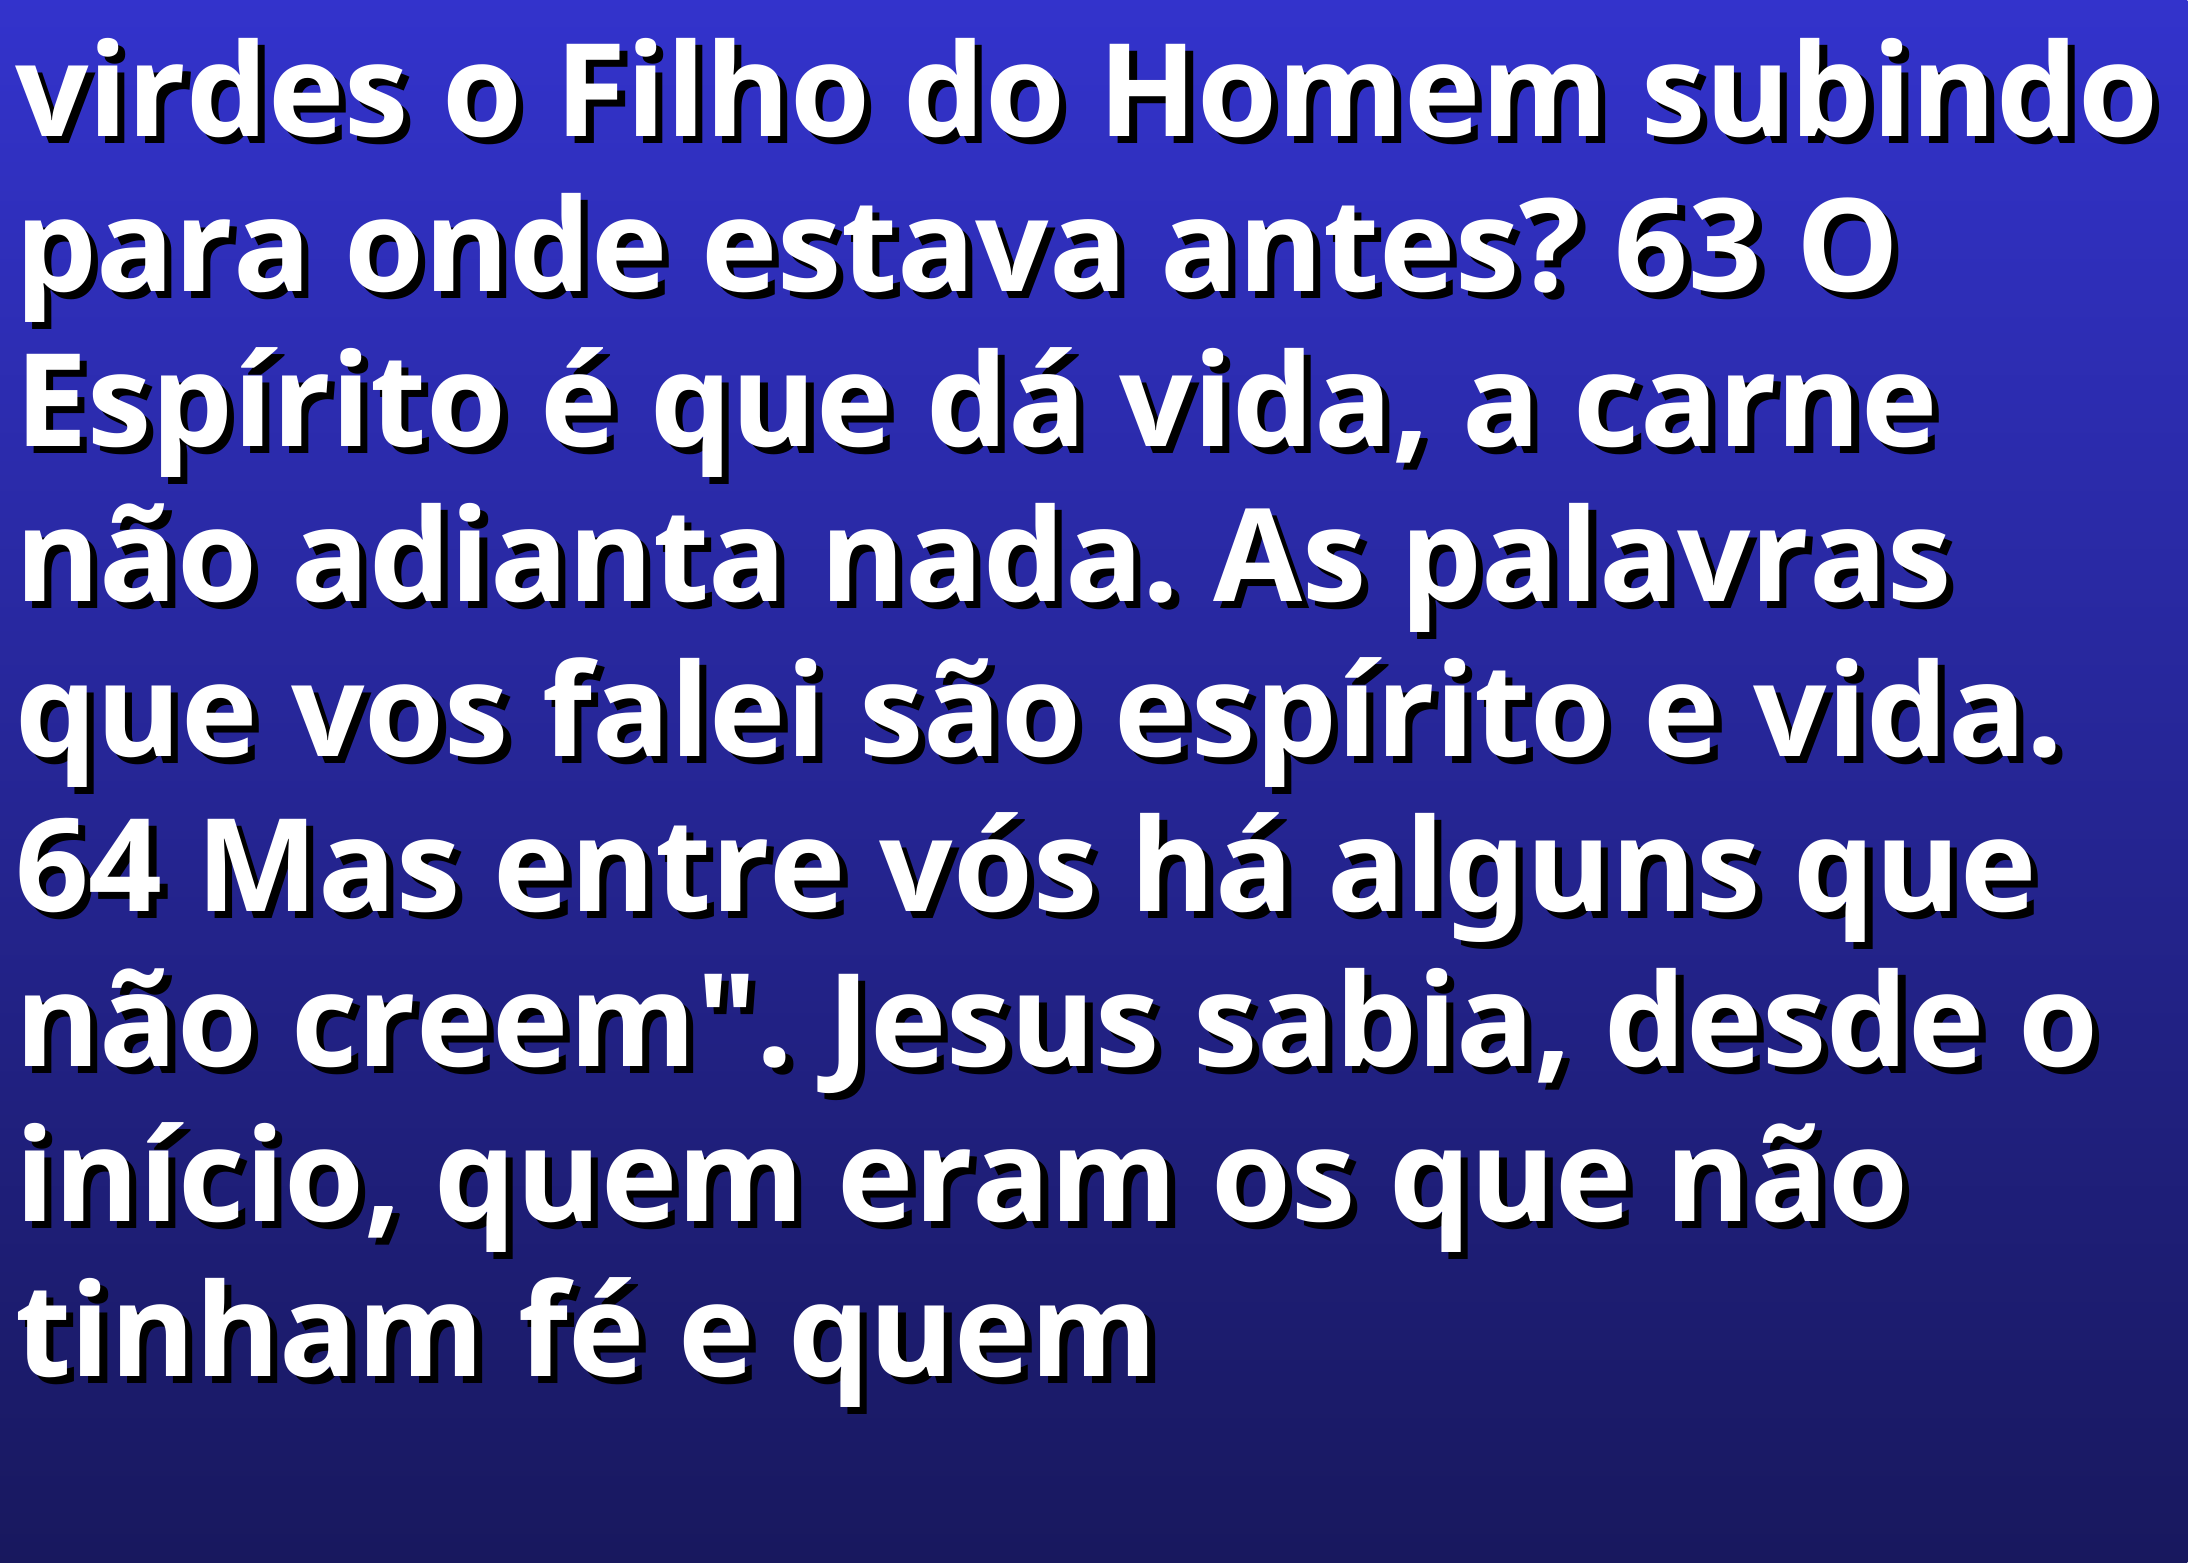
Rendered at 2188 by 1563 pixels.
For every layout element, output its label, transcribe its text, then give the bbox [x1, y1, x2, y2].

text_box virdes o Filho do Homem subindo para onde estava antes? 63 O Espírito é que dá vida, a carne não adianta nada. As palavras que vos falei são espírito e vida. 64 Mas entre vós há alguns que não creem". Jesus sabia, desde o início, quem eram os que não tinham fé e quem [0, 0, 2188, 1410]
